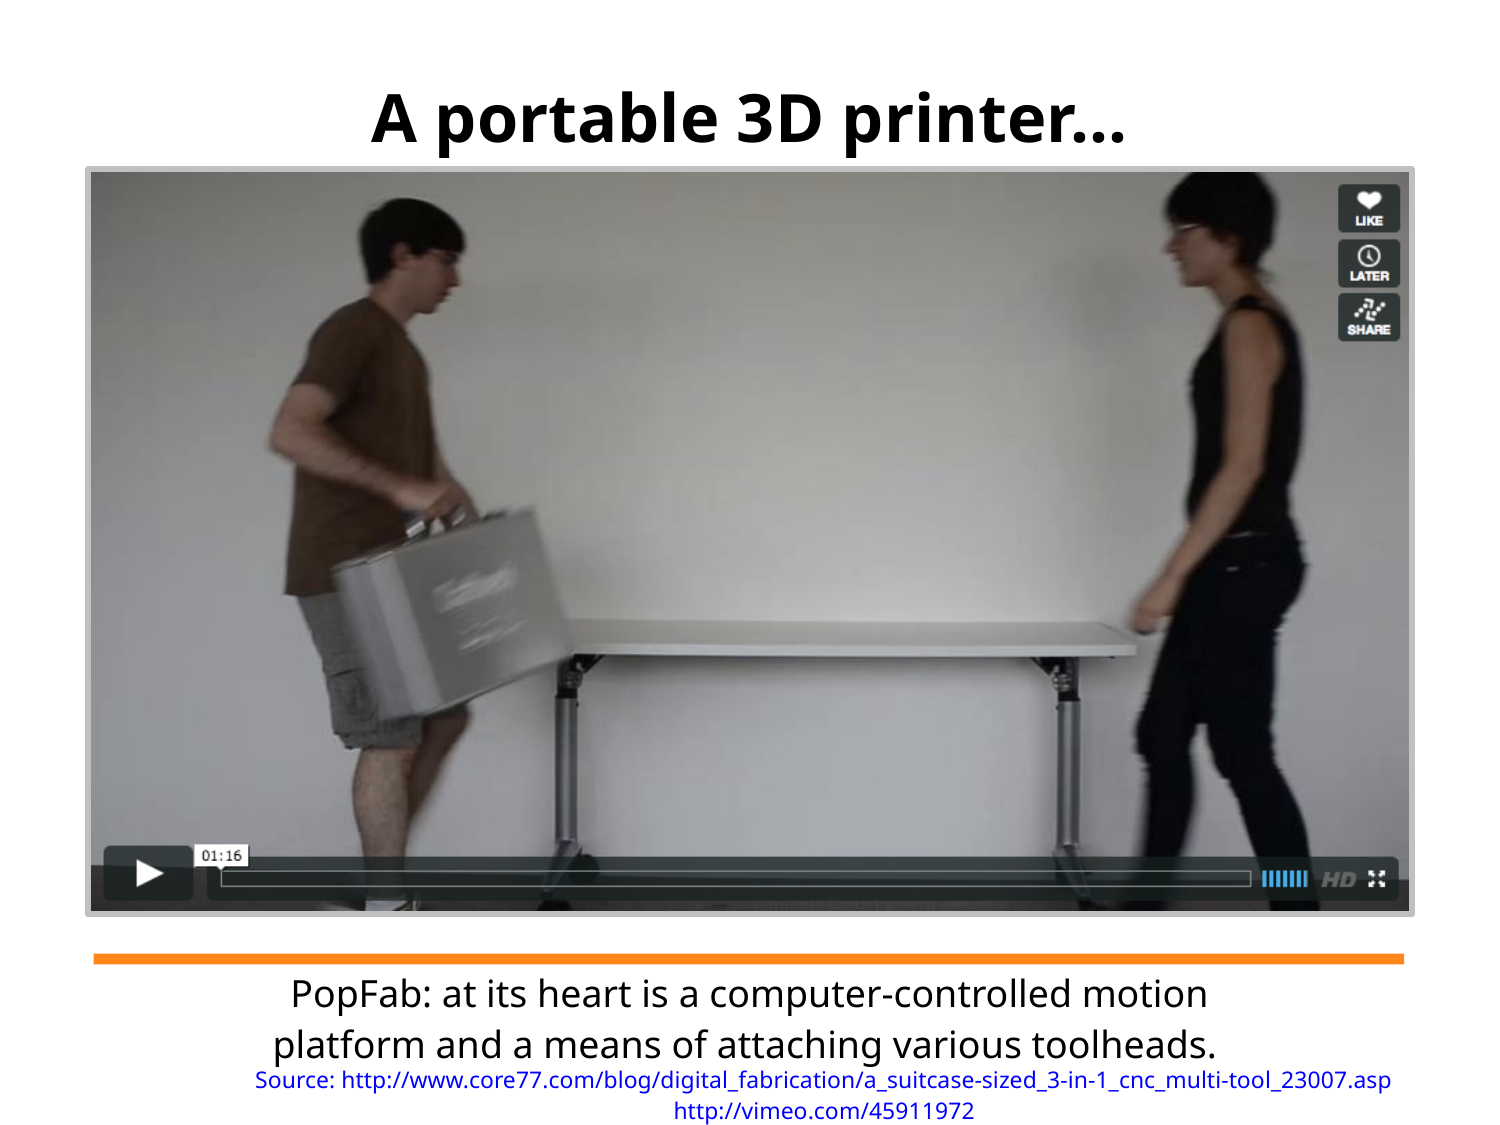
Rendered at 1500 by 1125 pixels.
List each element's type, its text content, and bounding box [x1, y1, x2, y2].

text_box Source: http://www.core77.com/blog/digital_fabrication/a_suitcase-sized_3-in-1_cnc_multi-tool_23007.asp http://vimeo.com/45911972 [240, 1064, 1260, 1125]
picture [0, 0, 1500, 1125]
title A portable 3D printer... [75, 44, 1426, 188]
text_box PopFab: at its heart is a computer-controlled motion platform and a means of attaching various toolheads. [230, 960, 1270, 1064]
